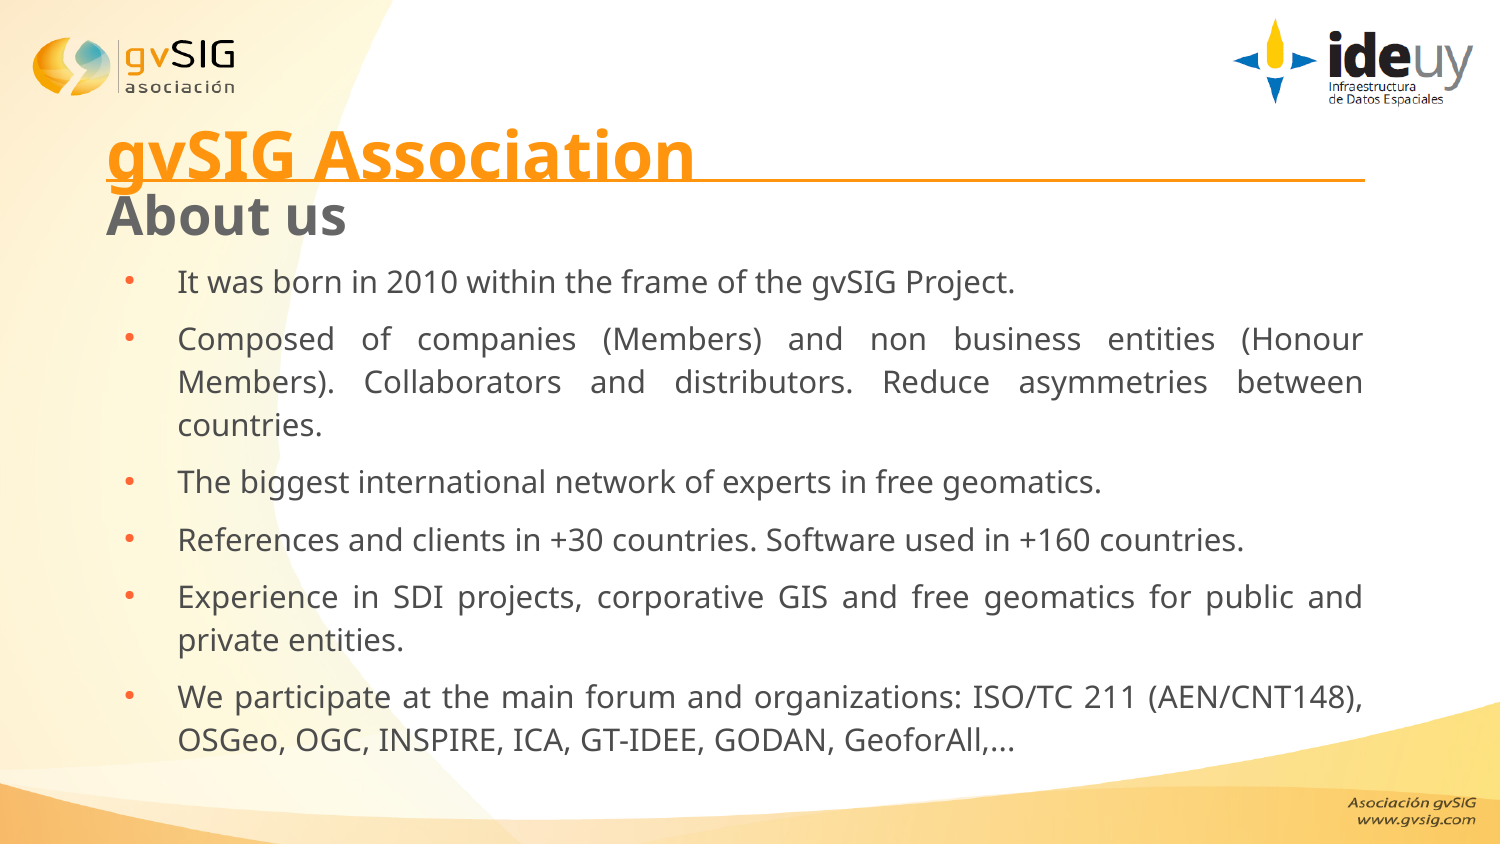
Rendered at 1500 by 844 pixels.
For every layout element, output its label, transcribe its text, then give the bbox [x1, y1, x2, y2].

picture [0, 0, 1500, 844]
text_box About us [106, 182, 717, 247]
list It was born in 2010 within the frame of the gvSIG Project. Composed of companies (Members) and non business entities (Honour Members). Collaborators and distributors. Reduce asymmetries between countries. The biggest international network of experts in free geomatics. References and clients in +30 countries. Software used in +160 countries. Experience in SDI projects, corporative GIS and free geomatics for public and private entities. We participate at the main forum and organizations: ISO/TC 211 (AEN/CNT148), OSGeo, OGC, INSPIRE, ICA, GT-IDEE, GODAN, GeoforAll,... [106, 182, 1366, 754]
title gvSIG Association [106, 115, 1457, 193]
